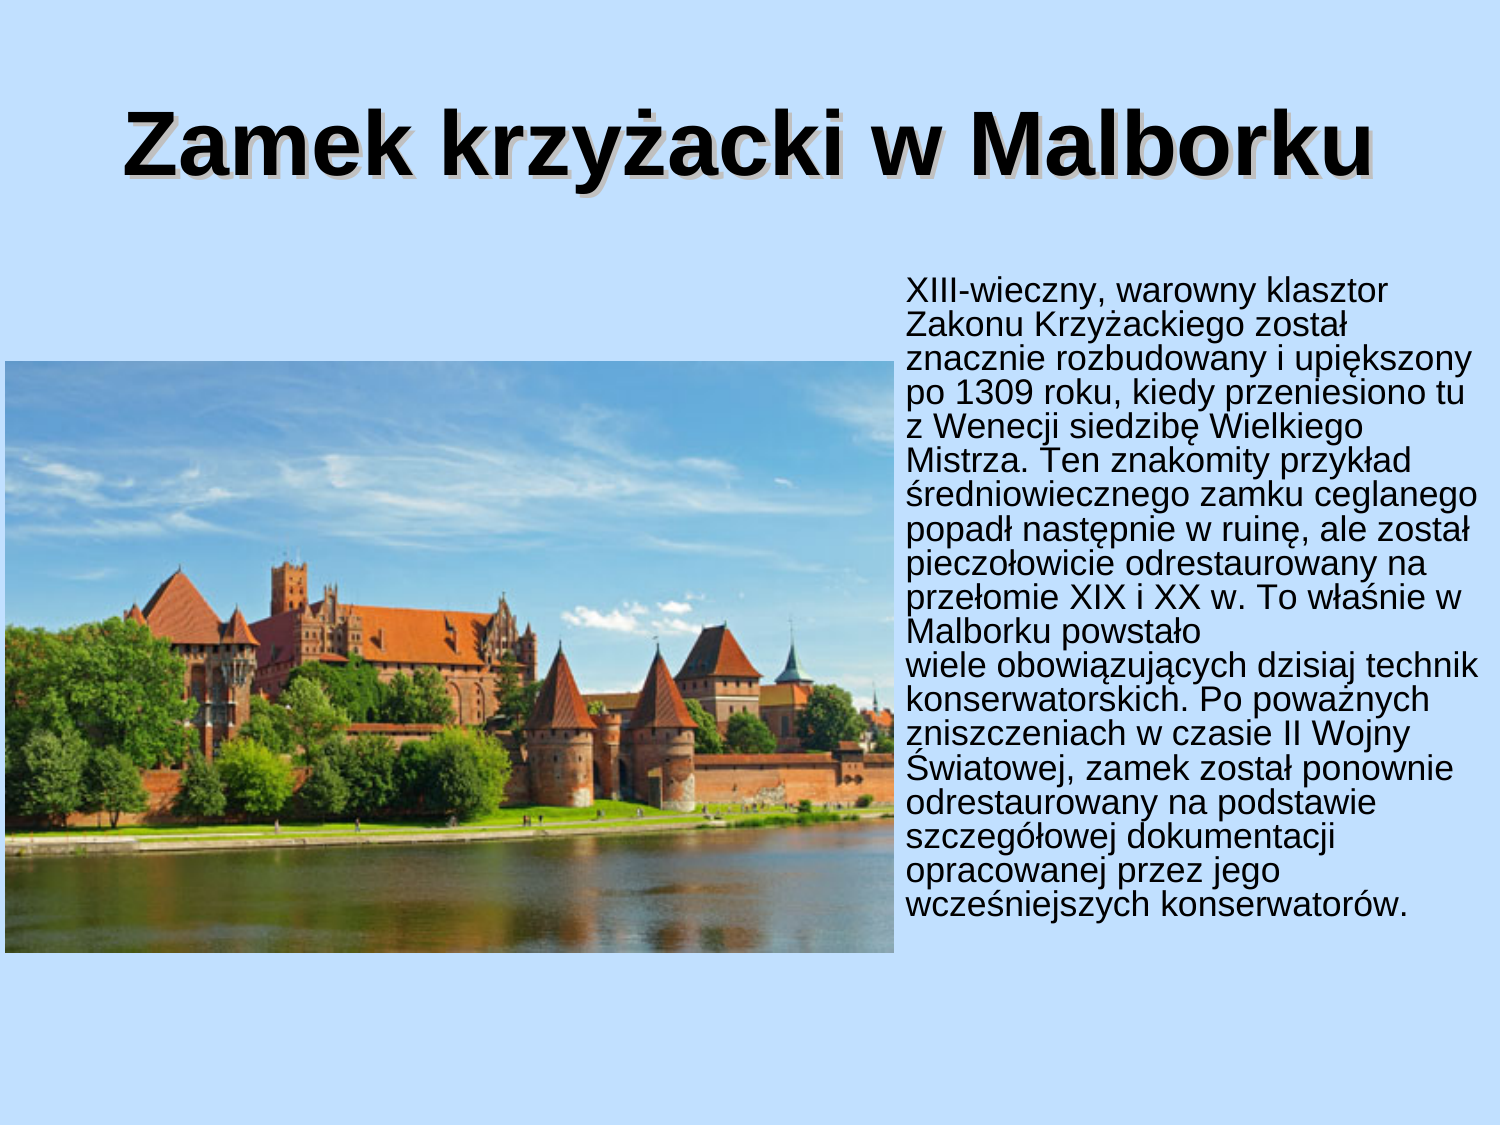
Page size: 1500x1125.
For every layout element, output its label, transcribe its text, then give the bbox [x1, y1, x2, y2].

picture [5, 361, 894, 953]
title Zamek krzyżacki w Malborku [75, 45, 1426, 233]
list XIII-wieczny, warowny klasztor Zakonu Krzyżackiego został znacznie rozbudowany i upiększony po 1309 roku, kiedy przeniesiono tu z Wenecji siedzibę Wielkiego Mistrza. Ten znakomity przykład średniowiecznego zamku ceglanego popadł następnie w ruinę, ale został pieczołowicie odrestaurowany na przełomie XIX i XX w. To właśnie w Malborku powstało wiele obowiązujących dzisiaj technik konserwatorskich. Po poważnych zniszczeniach w czasie II Wojny Światowej, zamek został ponownie odrestaurowany na podstawie szczegółowej dokumentacji opracowanej przez jego wcześniejszych konserwatorów. [837, 267, 1500, 1010]
